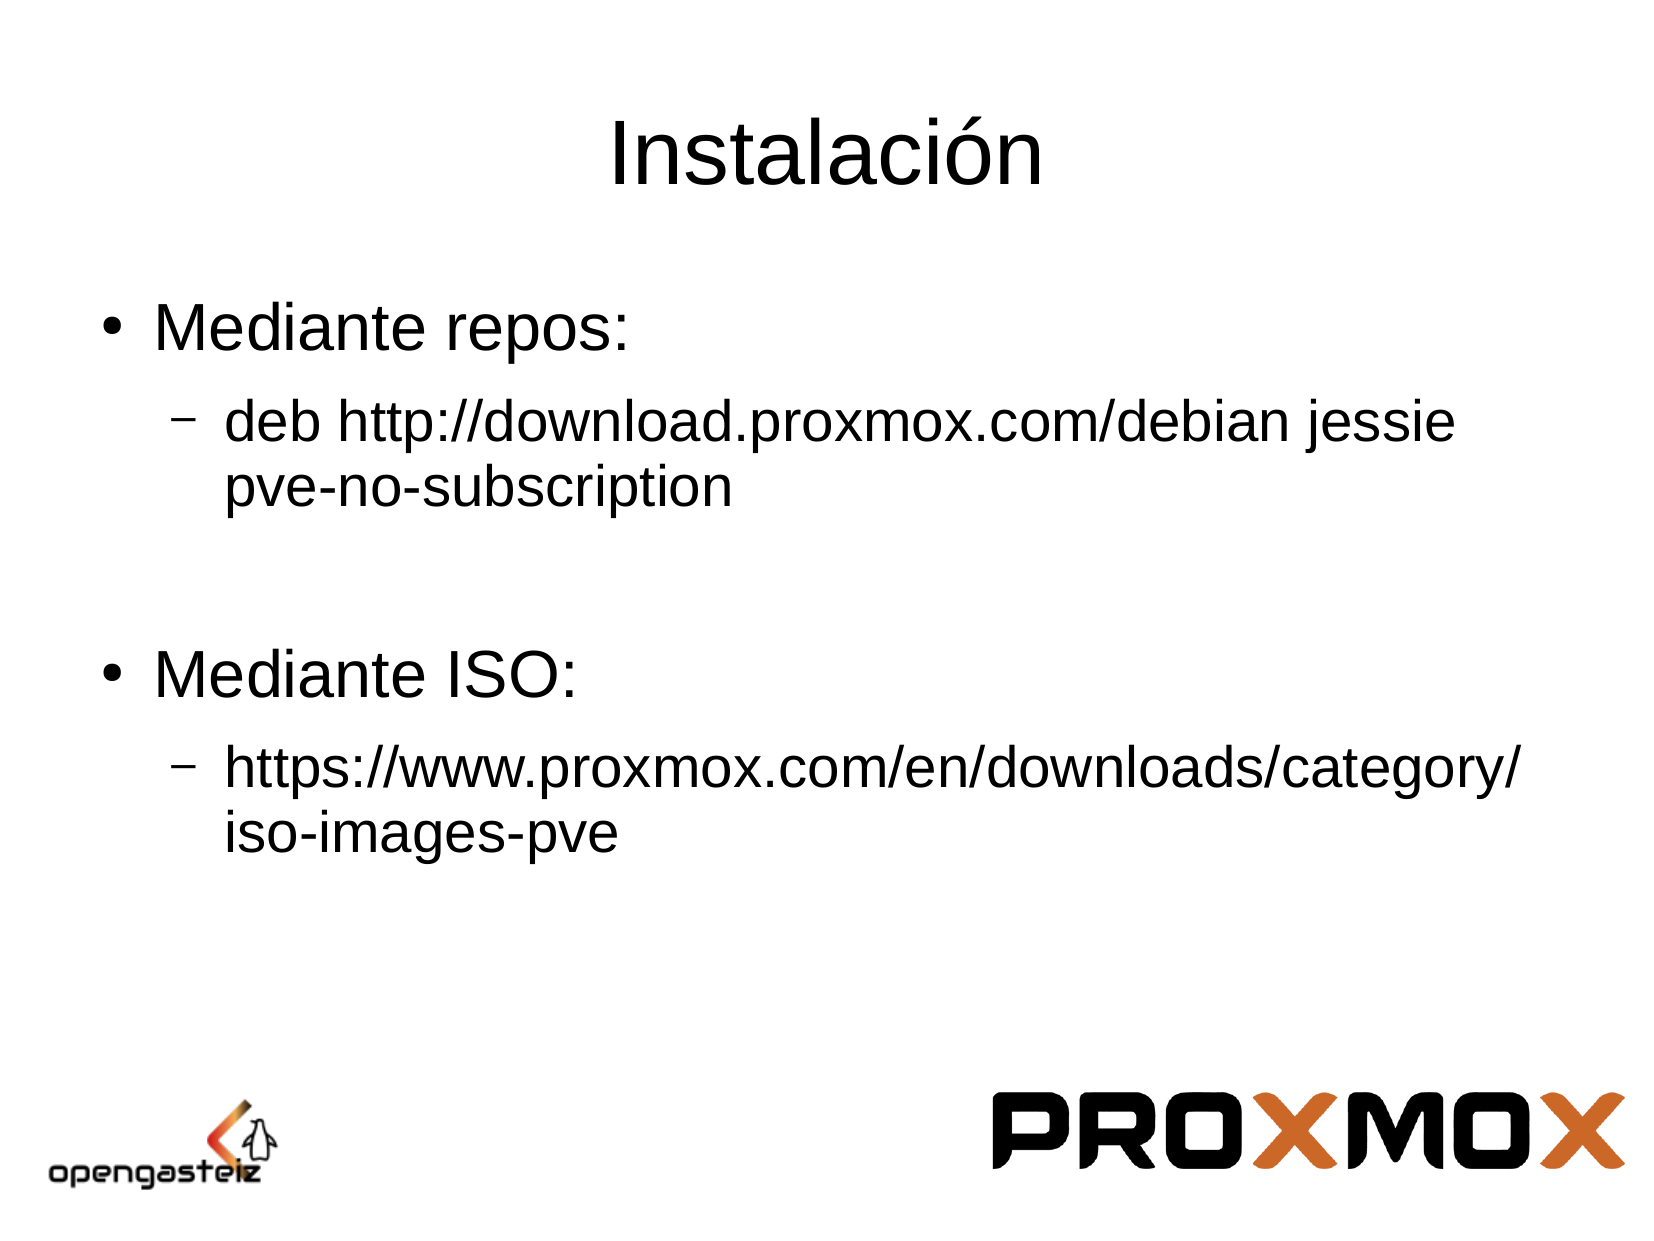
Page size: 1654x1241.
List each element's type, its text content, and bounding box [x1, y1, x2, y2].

list Mediante repos: deb http://download.proxmox.com/debian jessie pve-no-subscription Mediante ISO: https://www.proxmox.com/en/downloads/category/iso-images-pve [82, 290, 1571, 1010]
picture [987, 1034, 1630, 1217]
picture [35, 1086, 297, 1201]
title Instalación [82, 49, 1571, 257]
